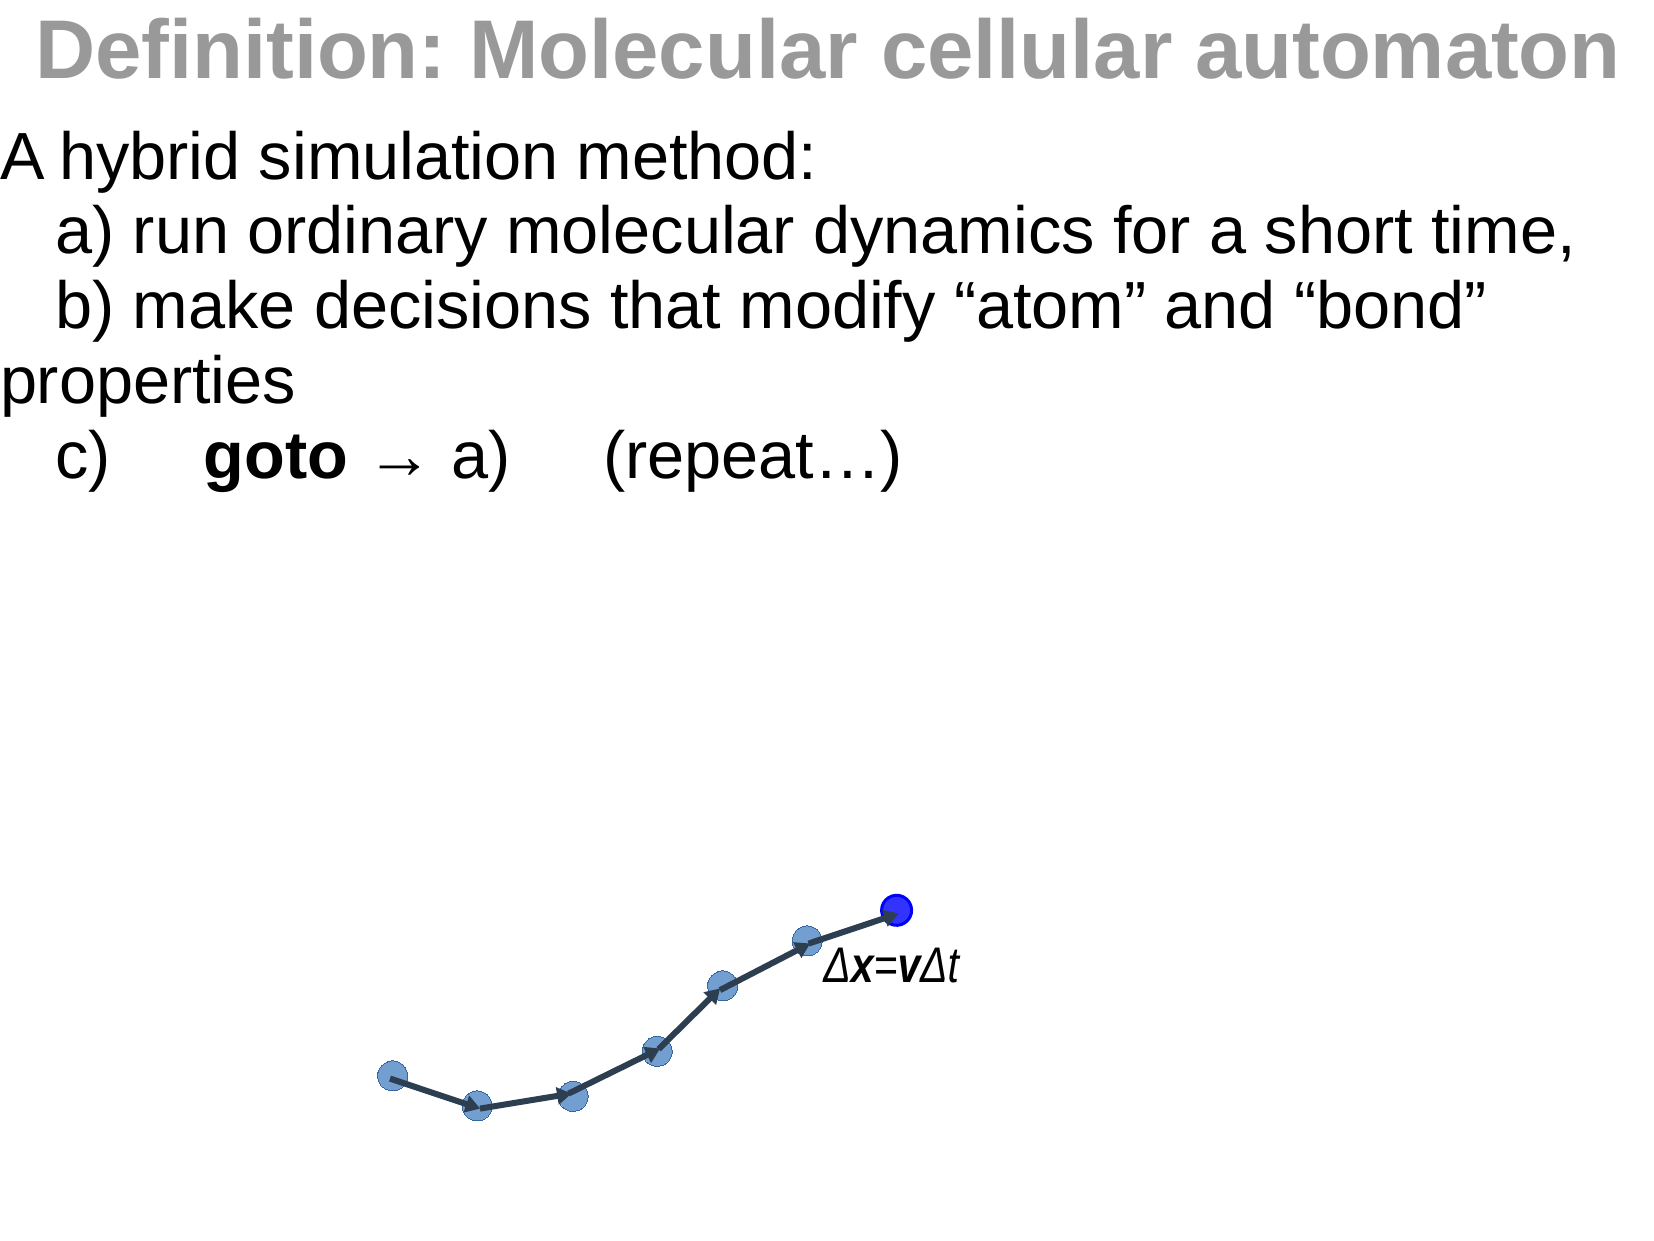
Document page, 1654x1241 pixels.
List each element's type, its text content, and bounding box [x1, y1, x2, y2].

title Definition: Molecular cellular automaton [0, 0, 1654, 85]
text_box Δx=vΔt [808, 928, 1004, 1006]
text_box [560, 1081, 581, 1091]
text_box A hybrid simulation method: a) run ordinary molecular dynamics for a short time, b) make decisions that modify “atom” and “bond” properties c) goto → a) (repeat…) [0, 85, 1654, 526]
text_box [377, 1060, 408, 1091]
text_box [642, 1036, 665, 1053]
text_box [463, 1090, 492, 1106]
text_box [792, 925, 815, 948]
text_box [881, 895, 912, 926]
text_box [560, 1089, 589, 1112]
text_box [707, 970, 736, 991]
text_box [718, 985, 738, 1001]
text_box [464, 1109, 492, 1121]
text_box [645, 1043, 673, 1067]
